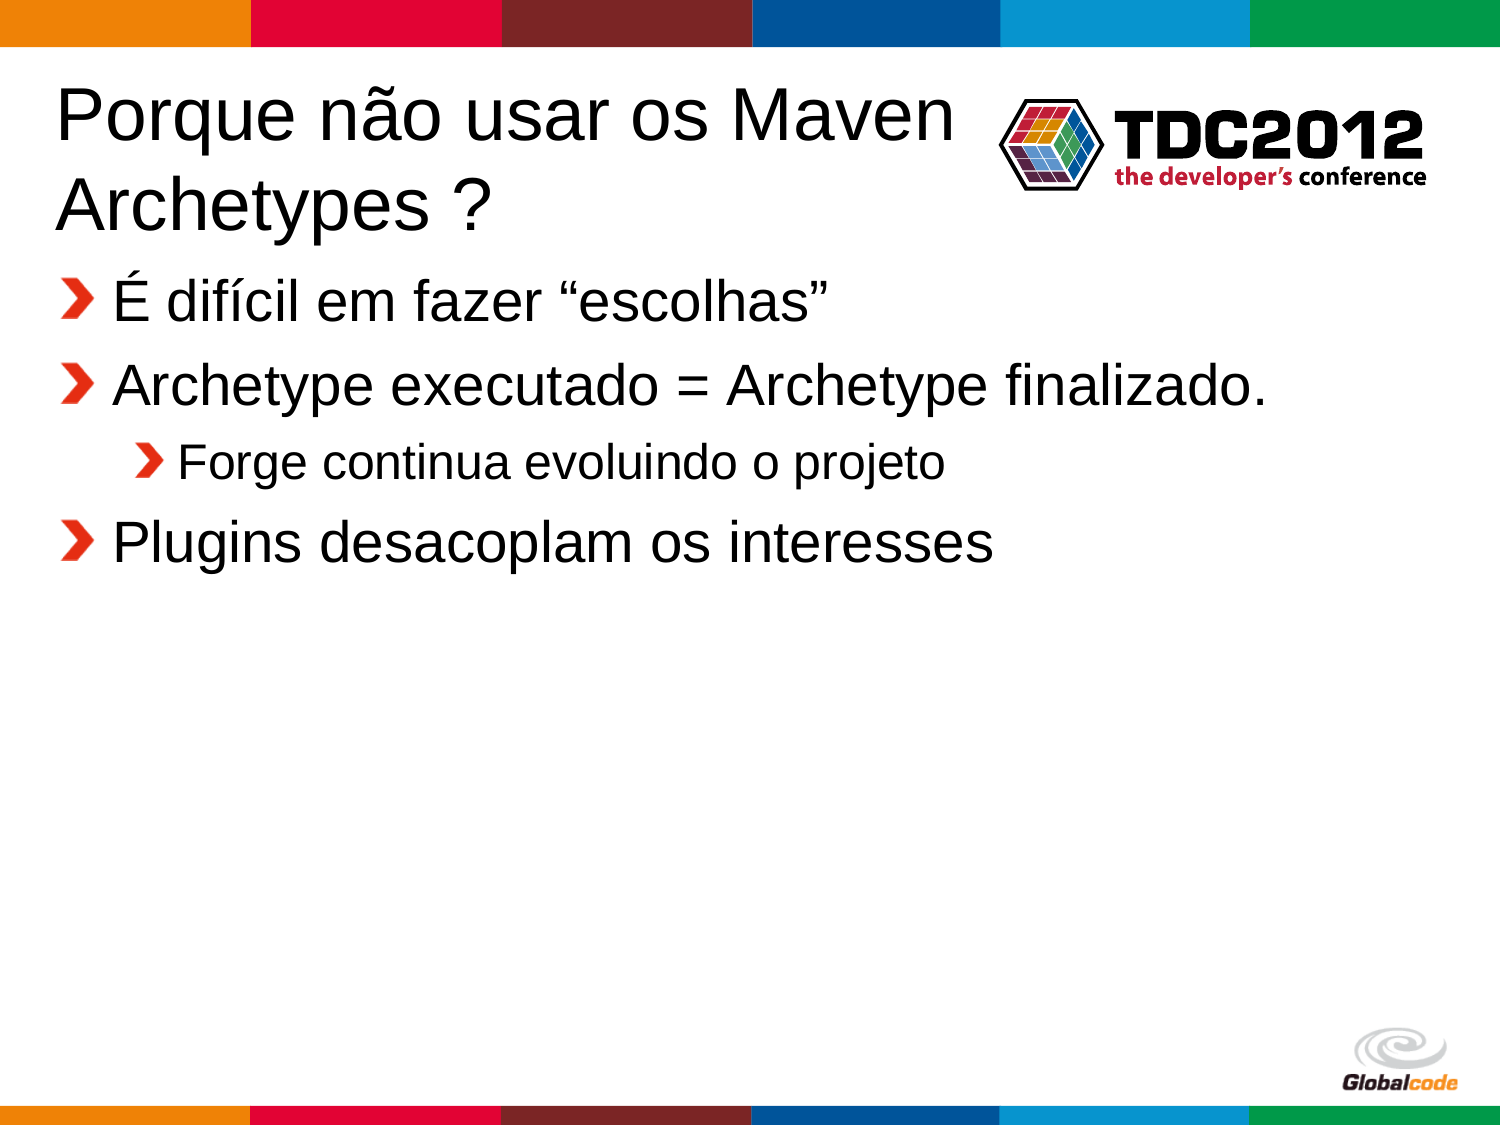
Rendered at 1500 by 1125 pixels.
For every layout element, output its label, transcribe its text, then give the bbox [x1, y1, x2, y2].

list É difícil em fazer “escolhas” Archetype executado = Archetype finalizado. Forge continua evoluindo o projeto Plugins desacoplam os interesses [41, 255, 1459, 998]
picture [1340, 999, 1459, 1105]
title Porque não usar os Maven Archetypes ? [41, 57, 975, 254]
